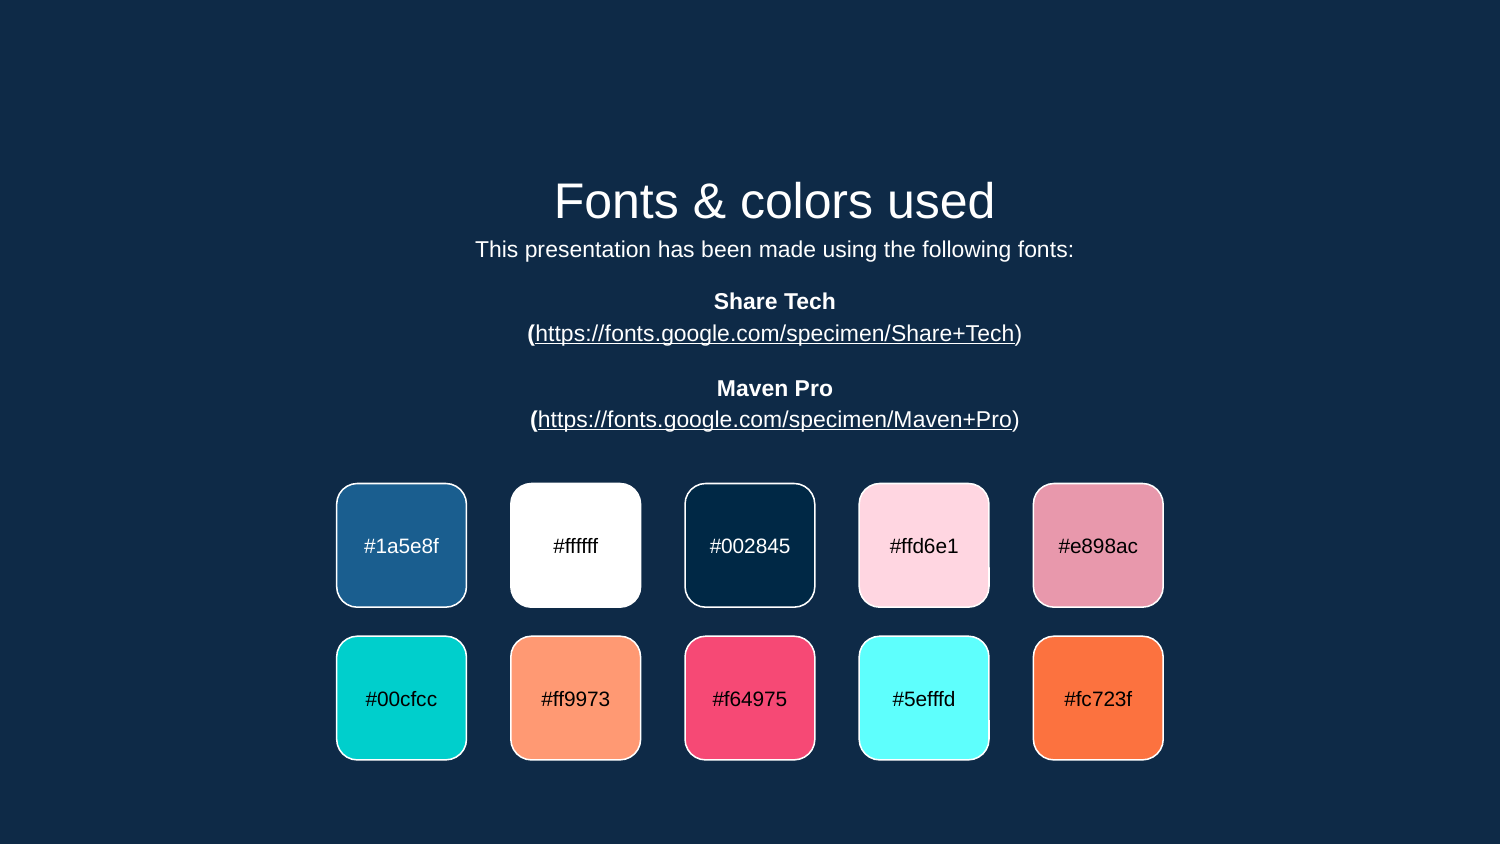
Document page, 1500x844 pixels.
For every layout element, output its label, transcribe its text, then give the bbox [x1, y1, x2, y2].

text_box [859, 582, 989, 608]
text_box #ffd6e1 [859, 509, 989, 582]
text_box This presentation has been made using the following fonts: Share Tech (https://fonts.google.com/specimen/Share+Tech) Maven Pro (https://fonts.google.com/specimen/Maven+Pro) [142, 233, 1408, 446]
text_box [685, 483, 815, 509]
text_box #1a5e8f [336, 509, 467, 582]
text_box [685, 582, 815, 608]
text_box [510, 582, 641, 608]
text_box [859, 483, 989, 509]
text_box #5efffd [859, 661, 989, 735]
text_box [859, 735, 989, 760]
text_box [685, 636, 815, 661]
text_box [336, 483, 467, 509]
text_box [1033, 483, 1164, 509]
text_box [685, 735, 815, 760]
text_box [336, 735, 467, 760]
text_box [510, 483, 641, 509]
text_box #fc723f [1033, 661, 1164, 735]
text_box #ffffff [510, 509, 641, 582]
text_box #f64975 [685, 661, 815, 735]
text_box [510, 636, 641, 661]
text_box #e898ac [1033, 509, 1164, 582]
text_box #ff9973 [510, 661, 641, 735]
text_box Fonts & colors used [142, 153, 1408, 233]
text_box [510, 735, 641, 760]
text_box #002845 [685, 509, 815, 582]
text_box [1033, 636, 1164, 661]
text_box [1033, 582, 1164, 608]
text_box [1033, 735, 1164, 760]
text_box [336, 582, 467, 608]
text_box [859, 636, 989, 661]
text_box #00cfcc [336, 661, 467, 735]
text_box [336, 636, 467, 661]
